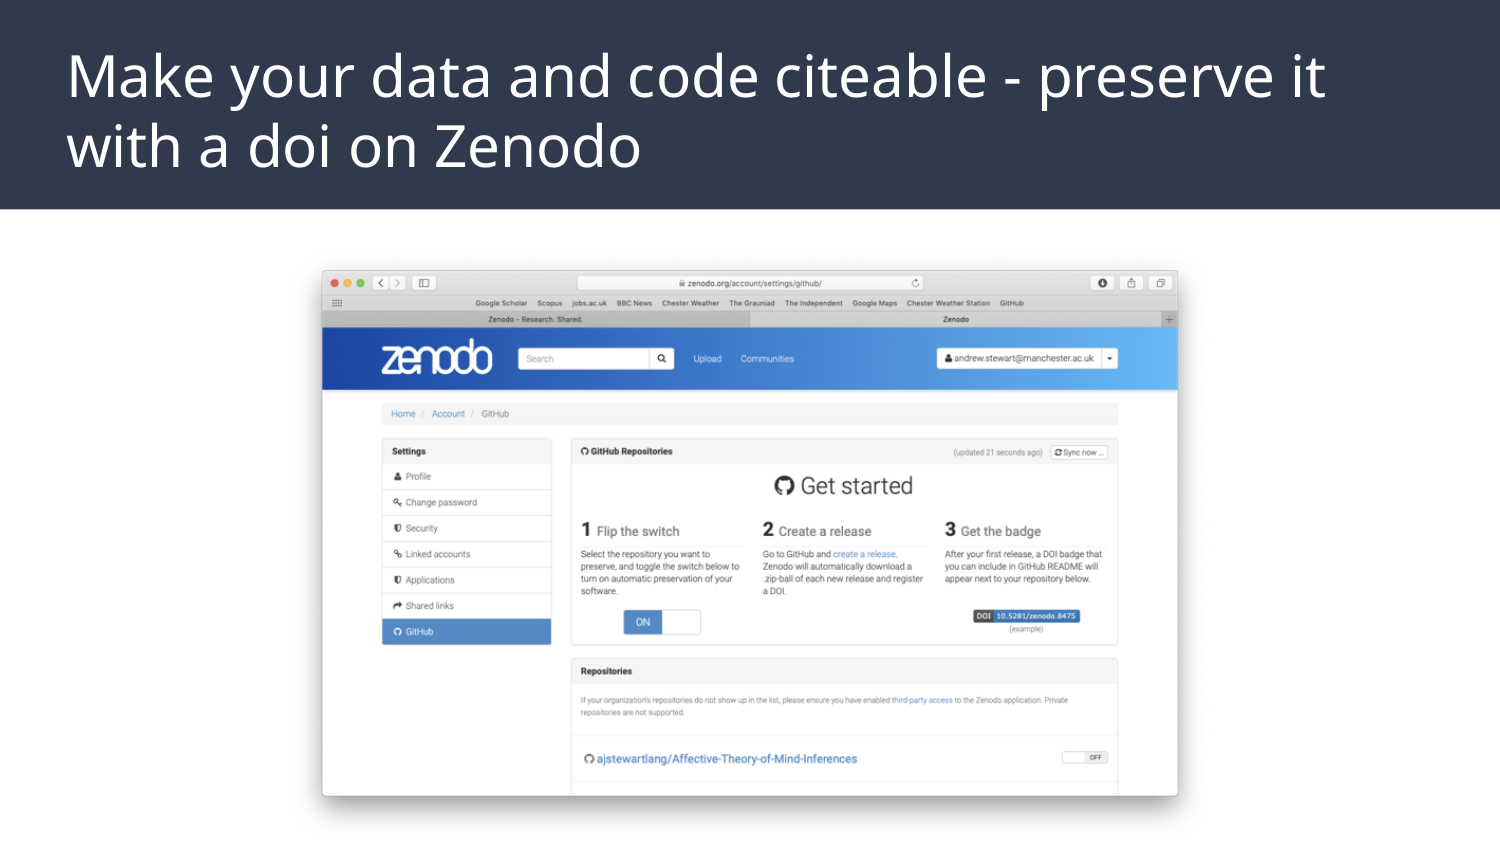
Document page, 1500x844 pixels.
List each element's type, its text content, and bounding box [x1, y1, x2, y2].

picture [286, 246, 1214, 844]
title Make your data and code citeable - preserve it with a doi on Zenodo [51, 24, 1449, 127]
